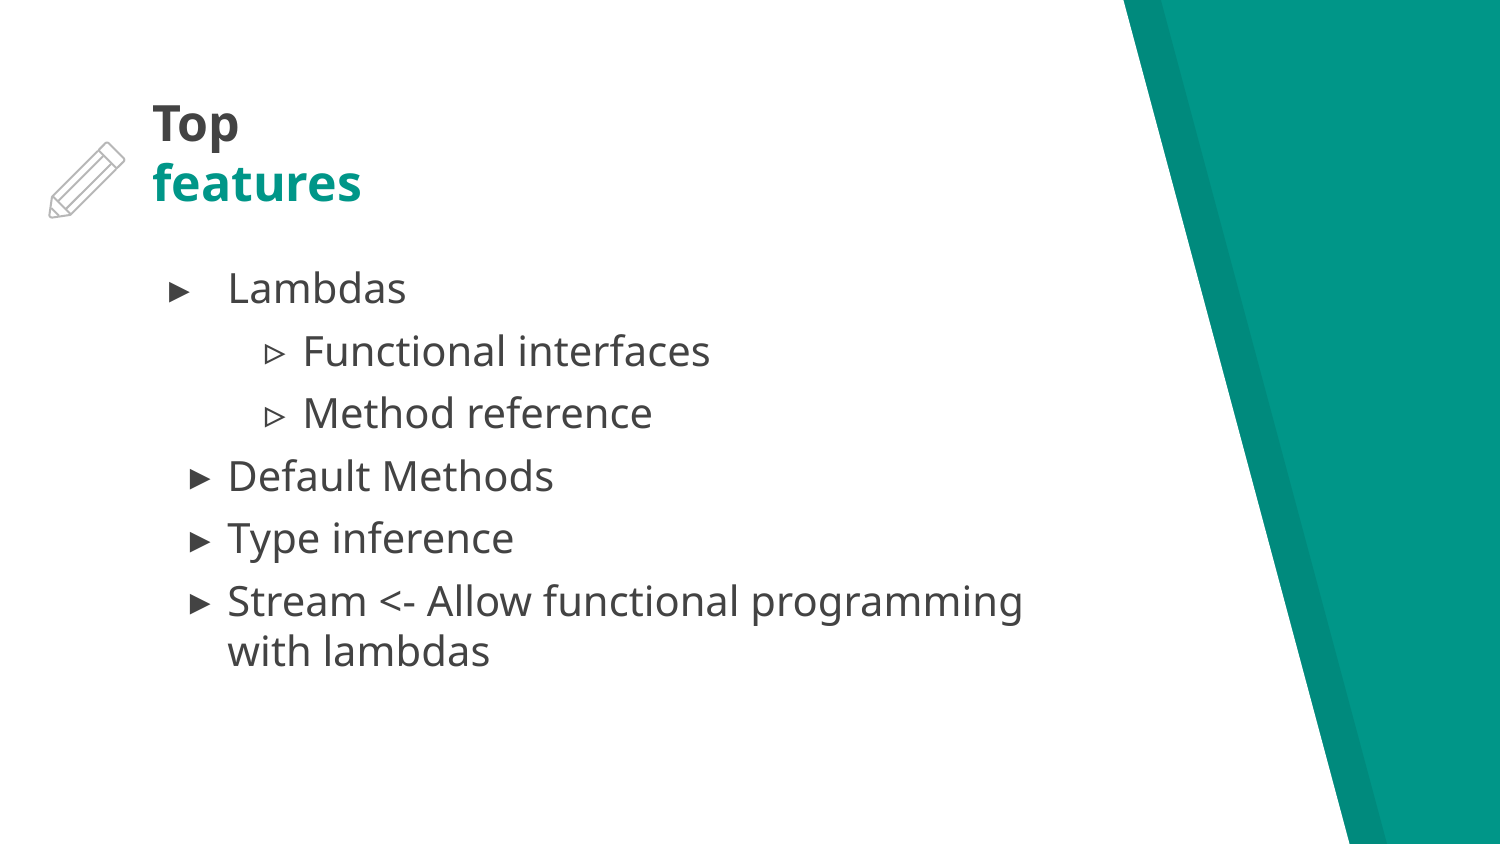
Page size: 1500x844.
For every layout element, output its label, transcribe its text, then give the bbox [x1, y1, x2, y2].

list Lambdas Functional interfaces Method reference Default Methods Type inference Stream <- Allow functional programming with lambdas [137, 246, 1104, 617]
title Top features [137, 146, 1011, 227]
